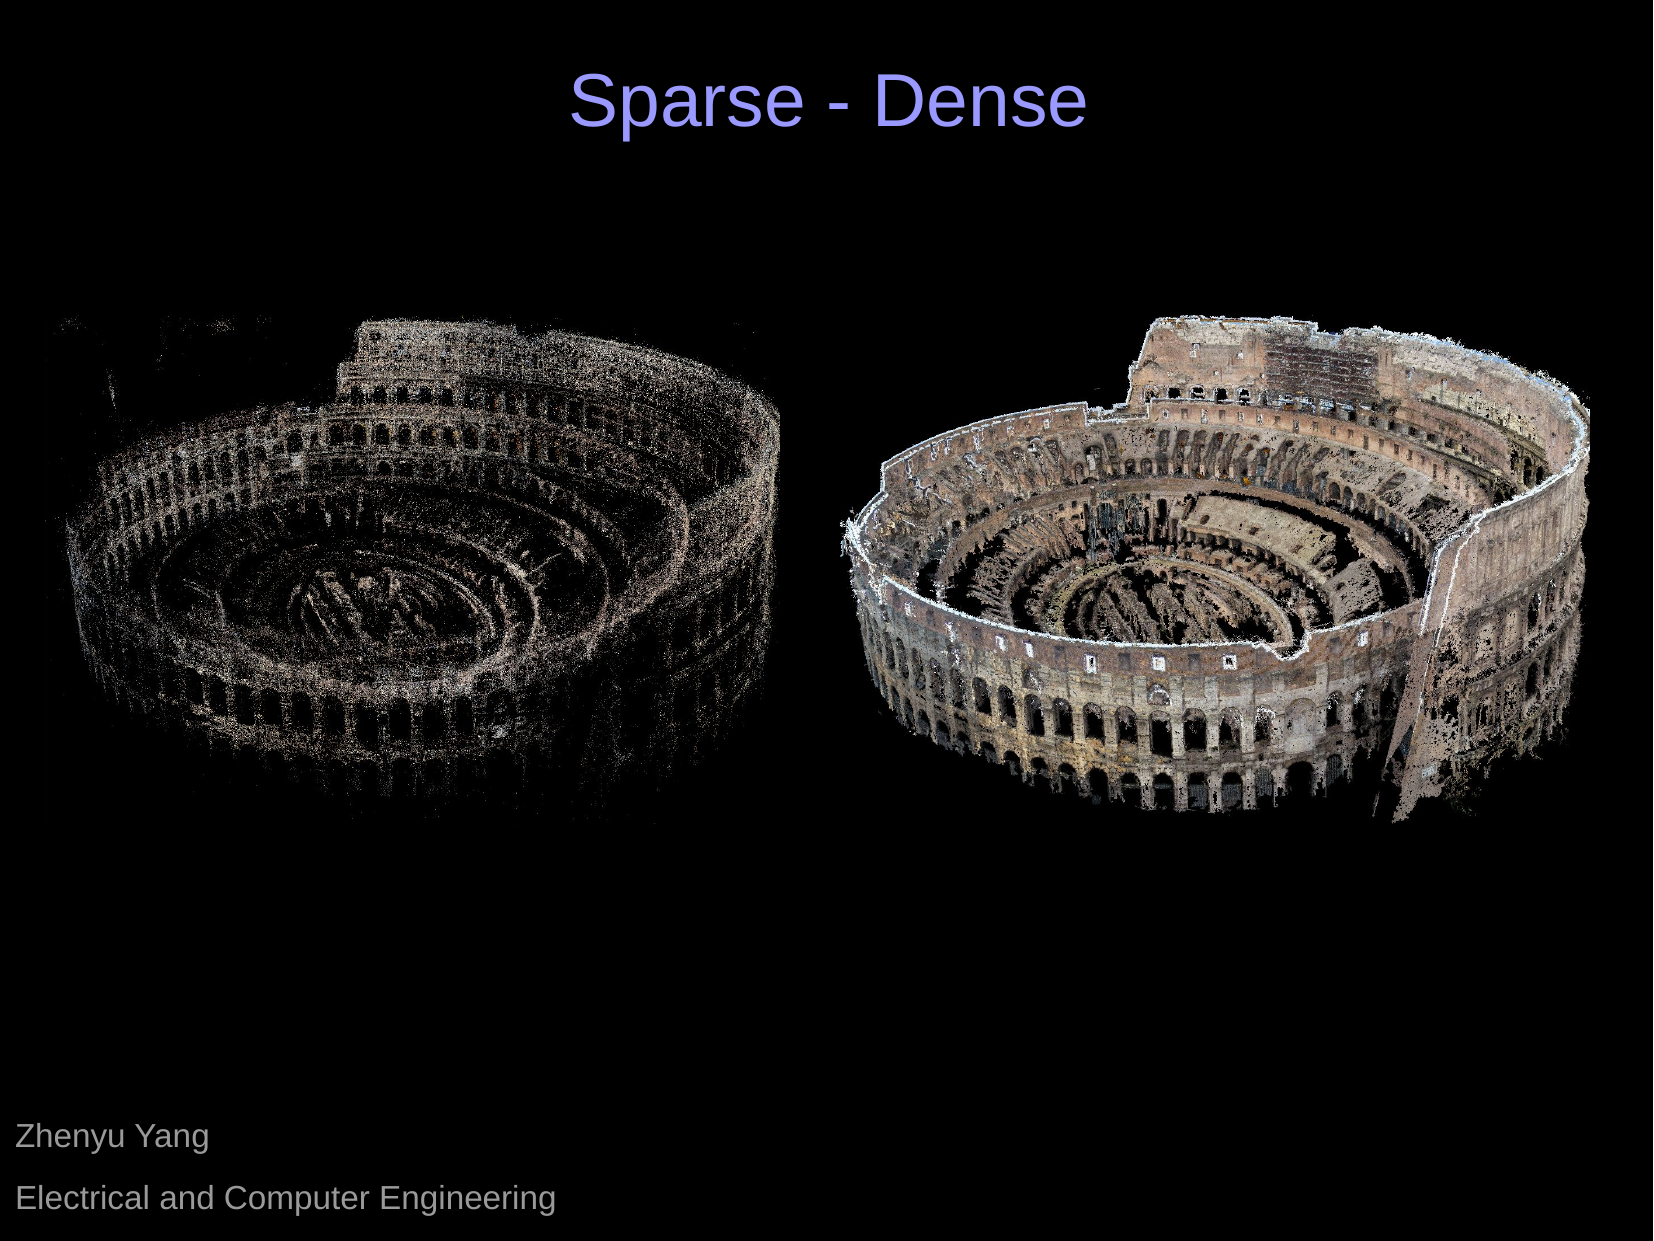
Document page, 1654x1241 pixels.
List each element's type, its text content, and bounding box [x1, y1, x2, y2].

picture [839, 315, 1590, 825]
text_box Zhenyu Yang Electrical and Computer Engineering [0, 1110, 765, 1231]
text_box Sparse - Dense [553, 51, 1140, 151]
picture [45, 315, 780, 825]
